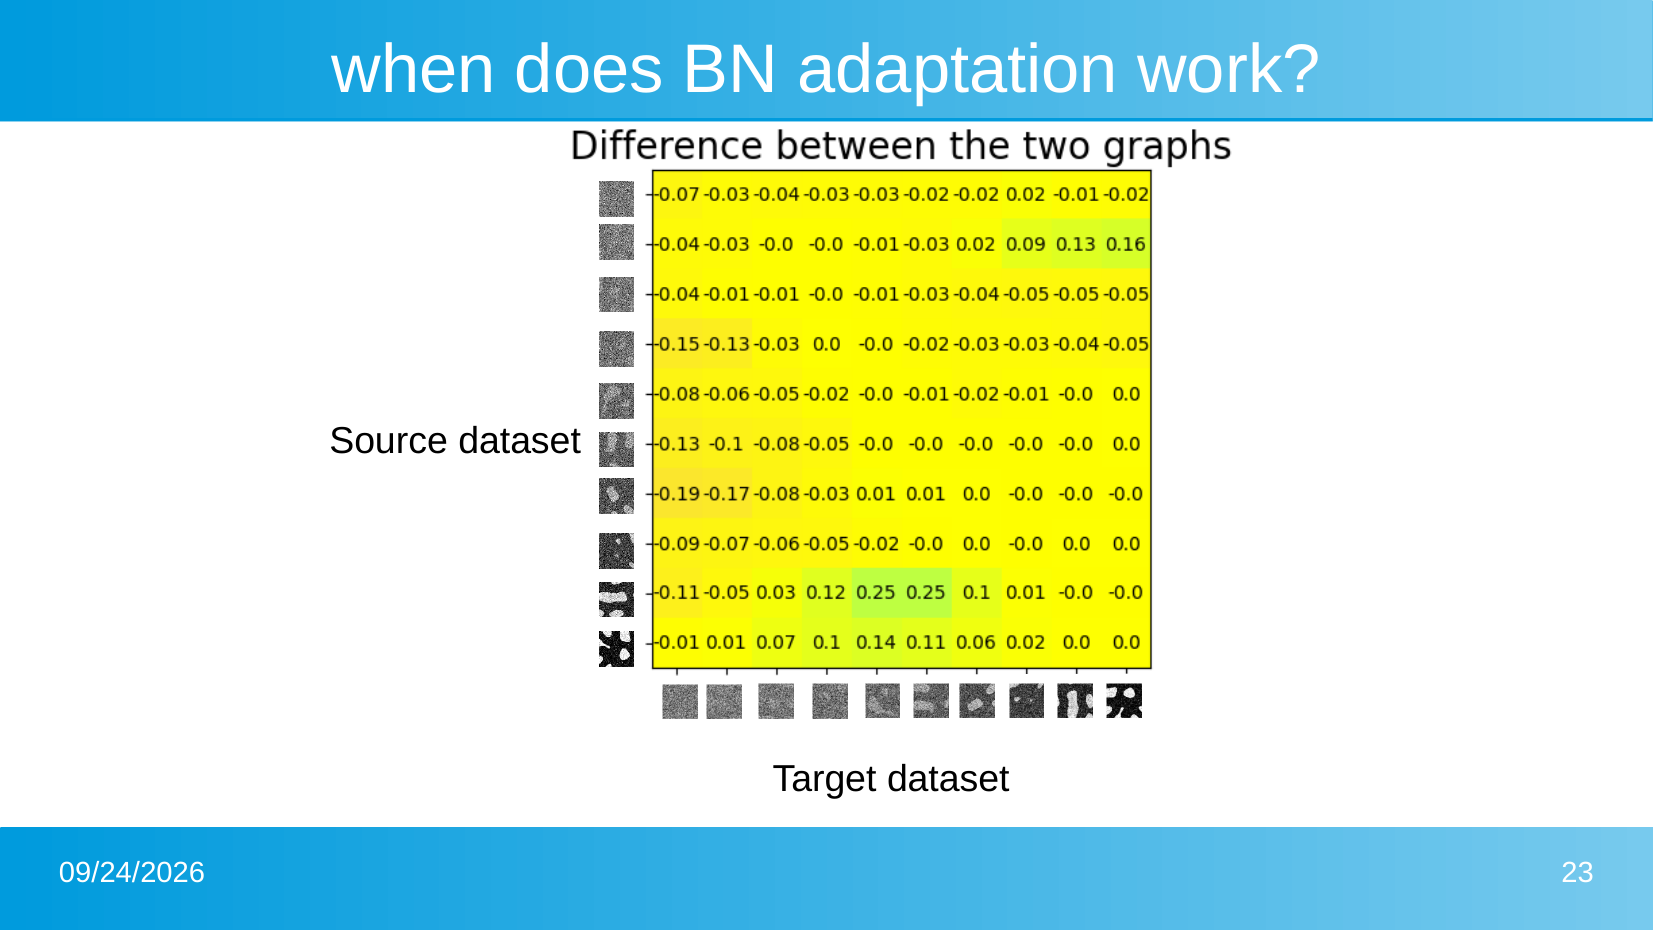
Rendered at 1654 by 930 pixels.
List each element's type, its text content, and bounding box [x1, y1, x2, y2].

picture [599, 277, 634, 312]
picture [865, 683, 900, 719]
picture [501, 122, 1245, 819]
picture [1057, 683, 1093, 718]
picture [599, 631, 634, 667]
text_box Target dataset [757, 749, 1058, 849]
picture [1106, 683, 1142, 718]
picture [599, 224, 634, 260]
picture [599, 383, 634, 419]
picture [662, 684, 698, 719]
picture [501, 470, 637, 819]
picture [599, 582, 634, 617]
picture [599, 432, 634, 467]
picture [599, 478, 634, 514]
picture [706, 684, 742, 719]
text_box Source dataset [314, 412, 597, 470]
picture [913, 683, 949, 719]
text_box [511, 172, 1178, 822]
picture [959, 683, 995, 719]
picture [599, 181, 634, 217]
picture [812, 683, 848, 719]
picture [599, 533, 634, 569]
picture [1009, 683, 1044, 718]
picture [758, 684, 794, 719]
title when does BN adaptation work? [58, 29, 1594, 108]
picture [599, 331, 634, 367]
